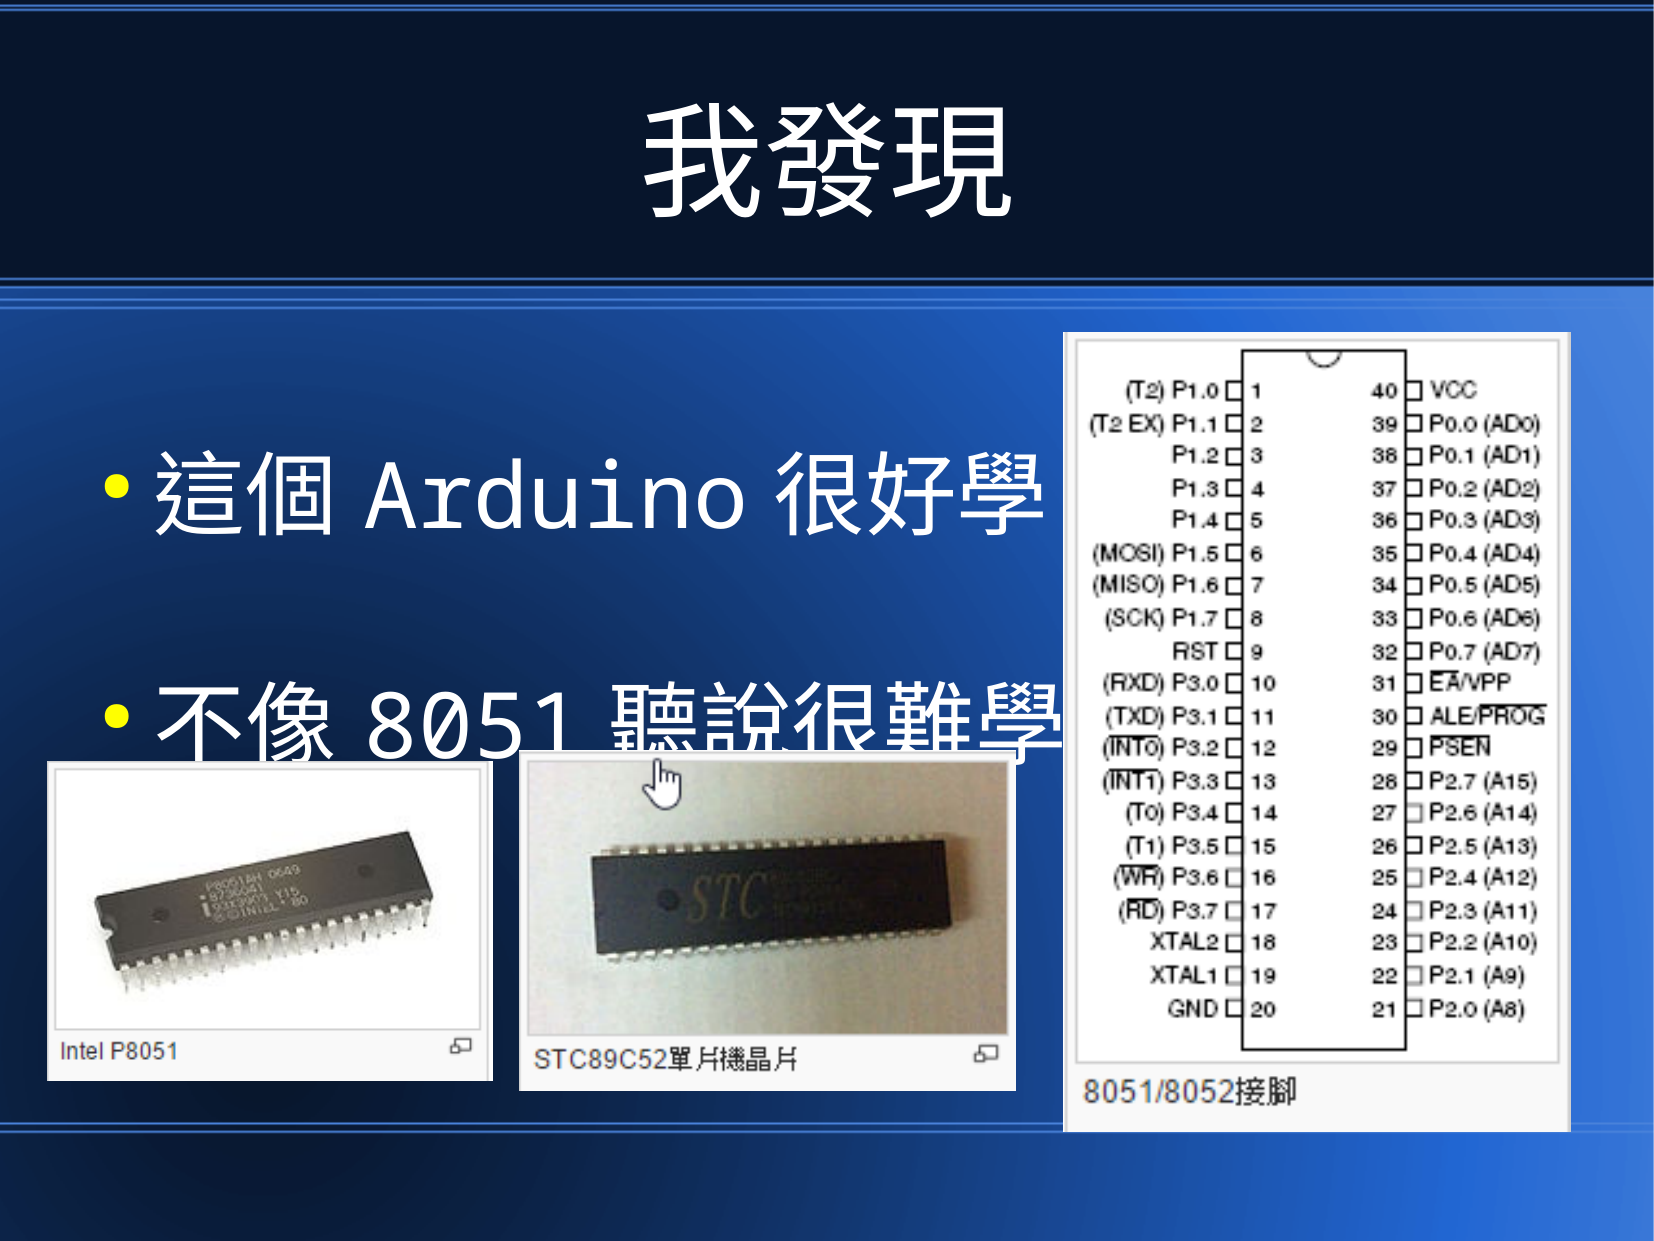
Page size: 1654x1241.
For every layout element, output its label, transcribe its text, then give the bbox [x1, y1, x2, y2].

title 我發現 [82, 49, 1571, 257]
picture [519, 750, 1016, 1091]
list 這個Arduino很好學 不像8051聽說很難學 [82, 355, 1571, 1241]
picture [0, 0, 1654, 1241]
